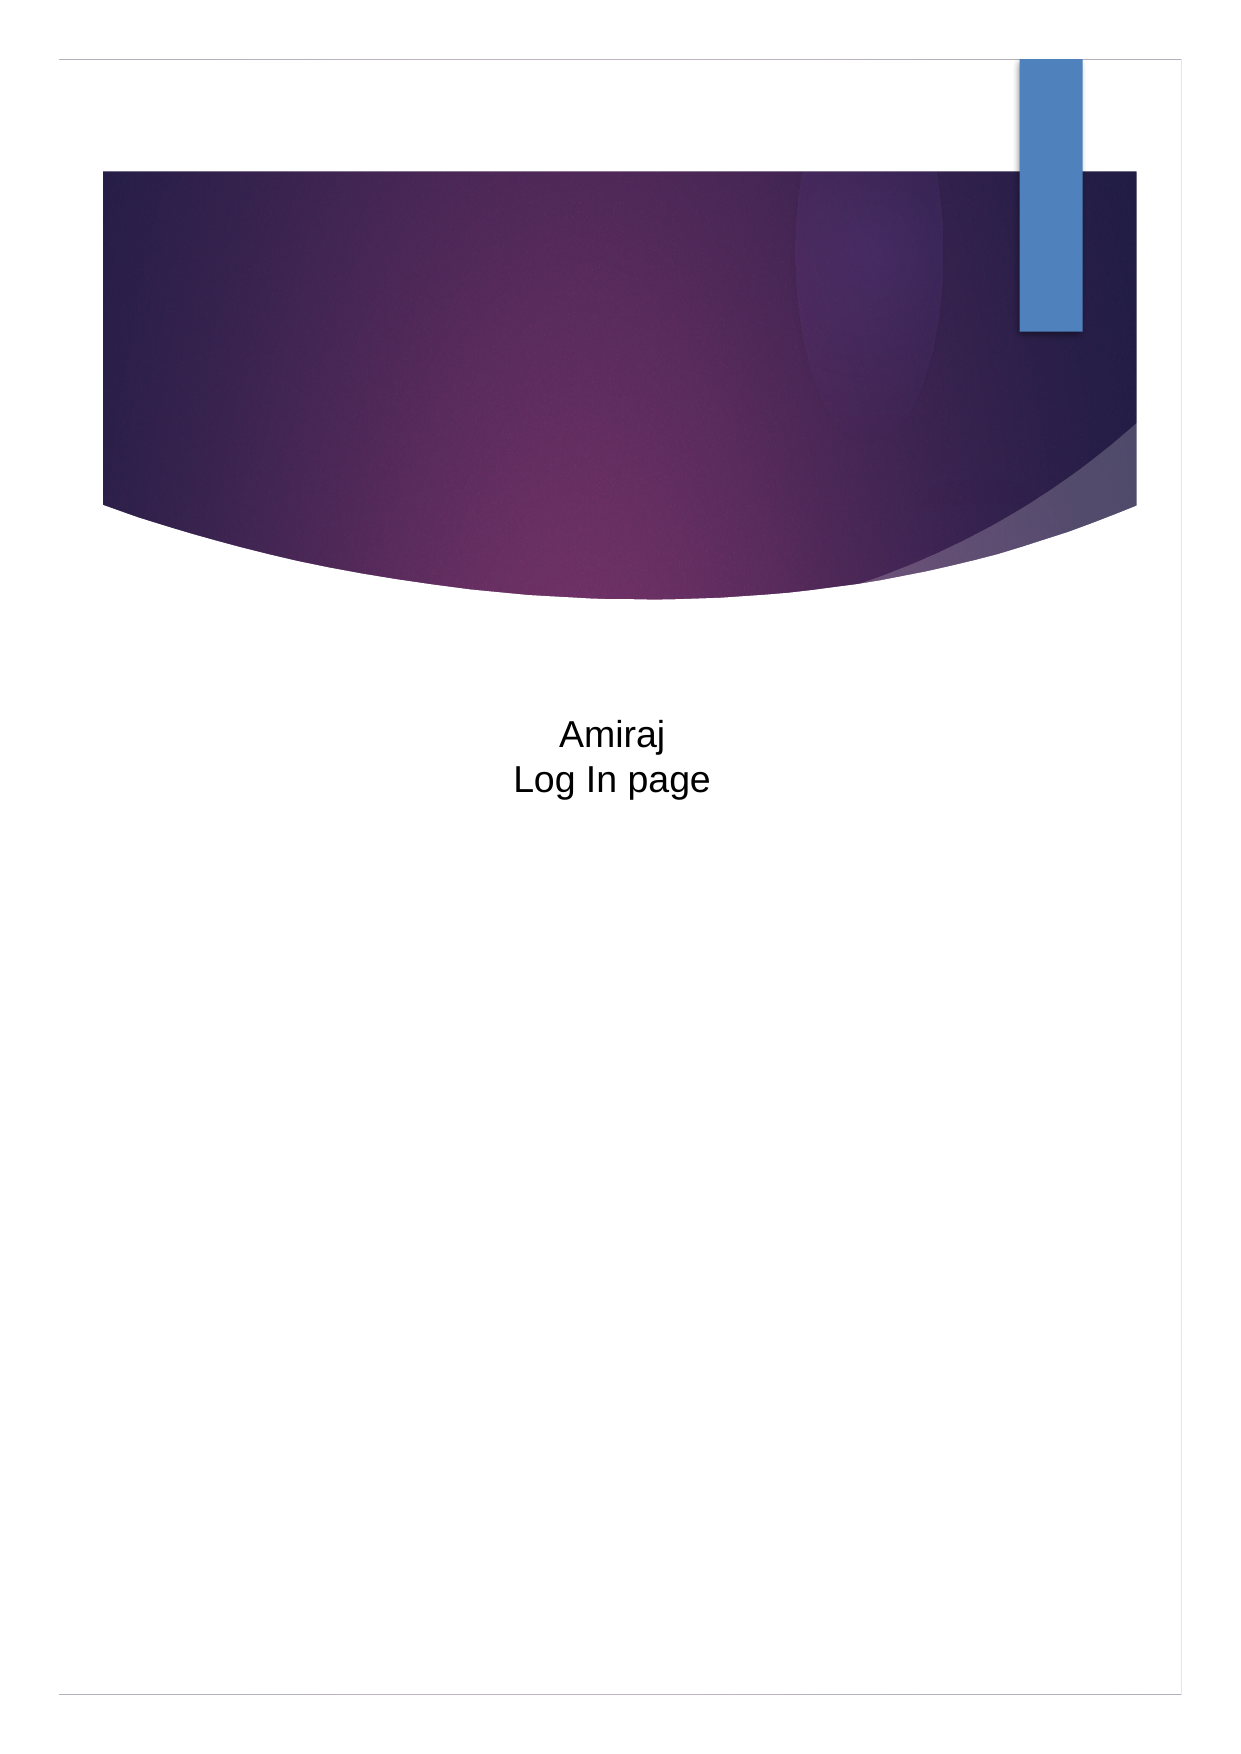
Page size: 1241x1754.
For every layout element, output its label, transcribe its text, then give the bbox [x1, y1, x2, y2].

text_box Amiraj Log In page [439, 702, 785, 1098]
picture [103, 172, 1136, 599]
